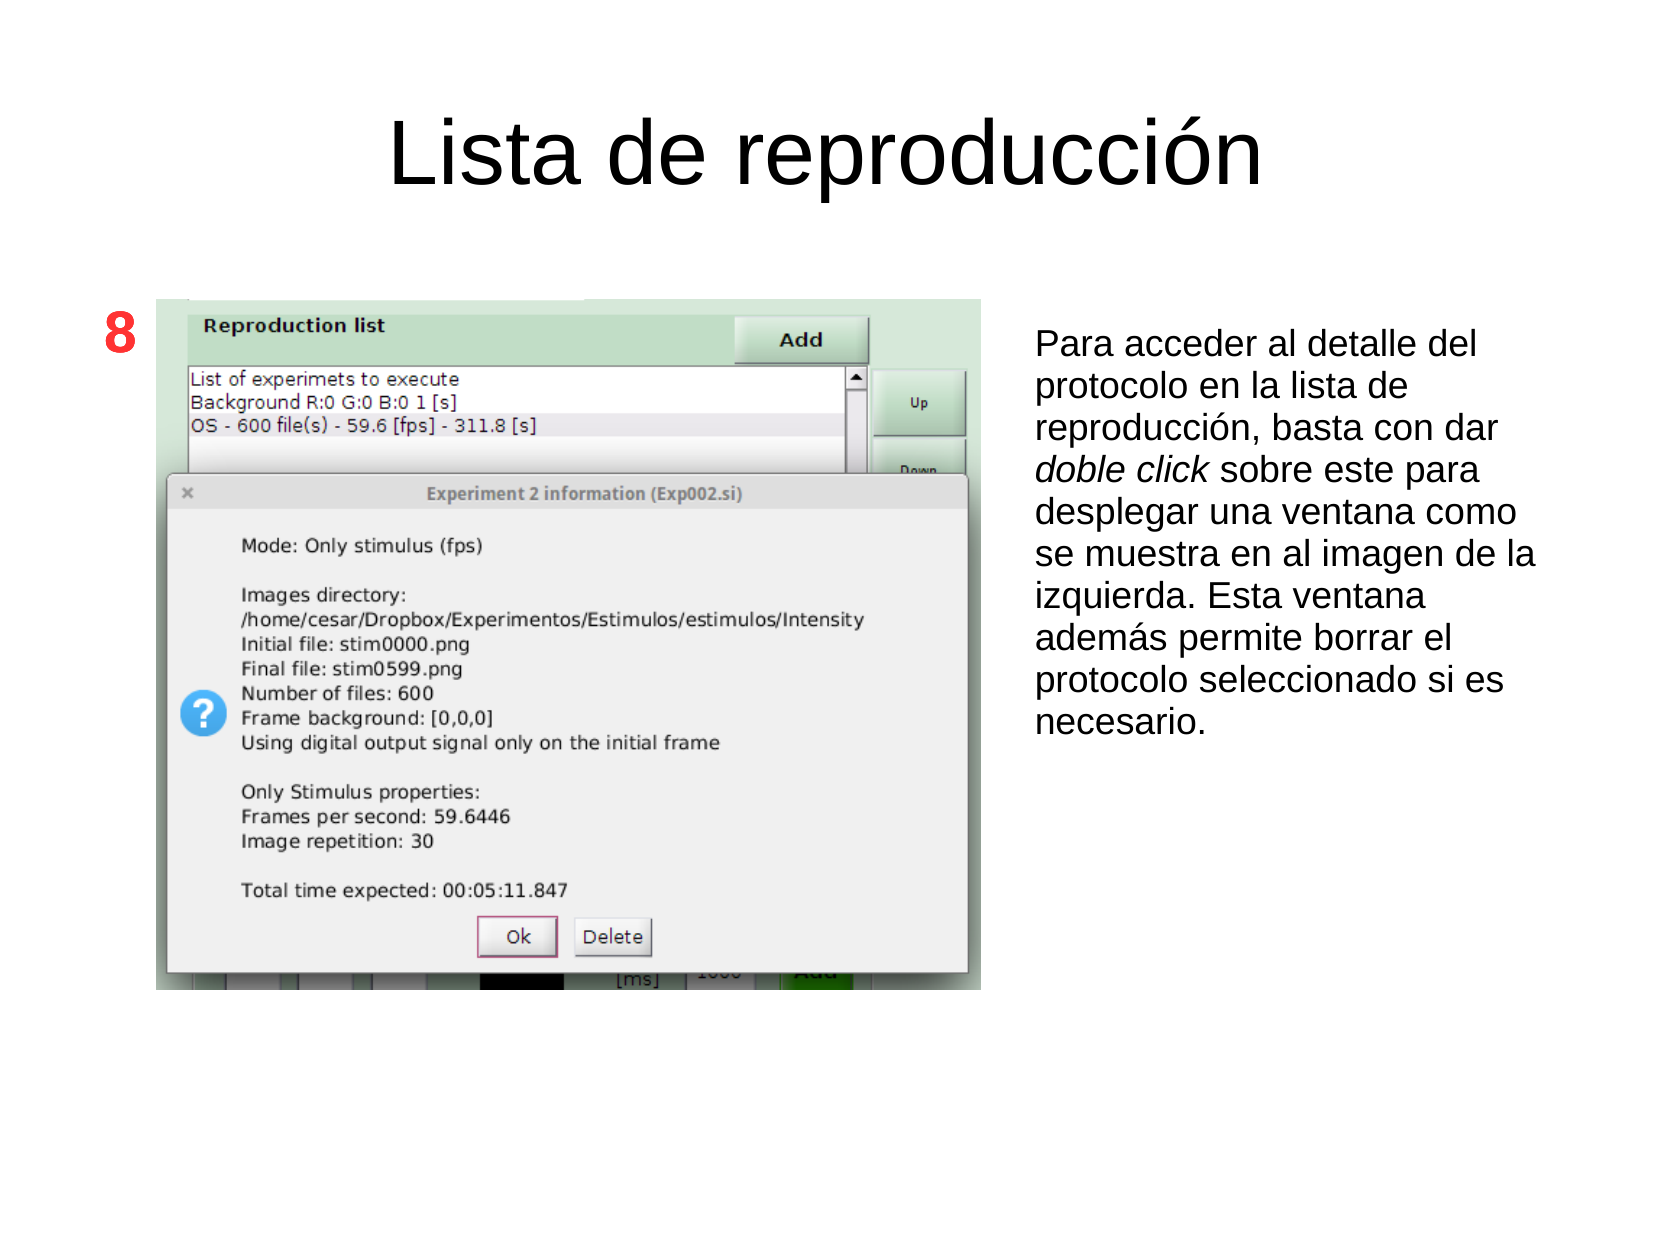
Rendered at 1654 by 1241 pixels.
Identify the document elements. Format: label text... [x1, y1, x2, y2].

title Lista de reproducción [82, 49, 1571, 257]
text_box Para acceder al detalle del protocolo en la lista de reproducción, basta con dar doble click sobre este para desplegar una ventana como se muestra en al imagen de la izquierda. Esta ventana además permite borrar el protocolo seleccionado si es necesario. [1020, 315, 1561, 750]
picture [156, 299, 981, 991]
text_box 8 [90, 292, 151, 373]
